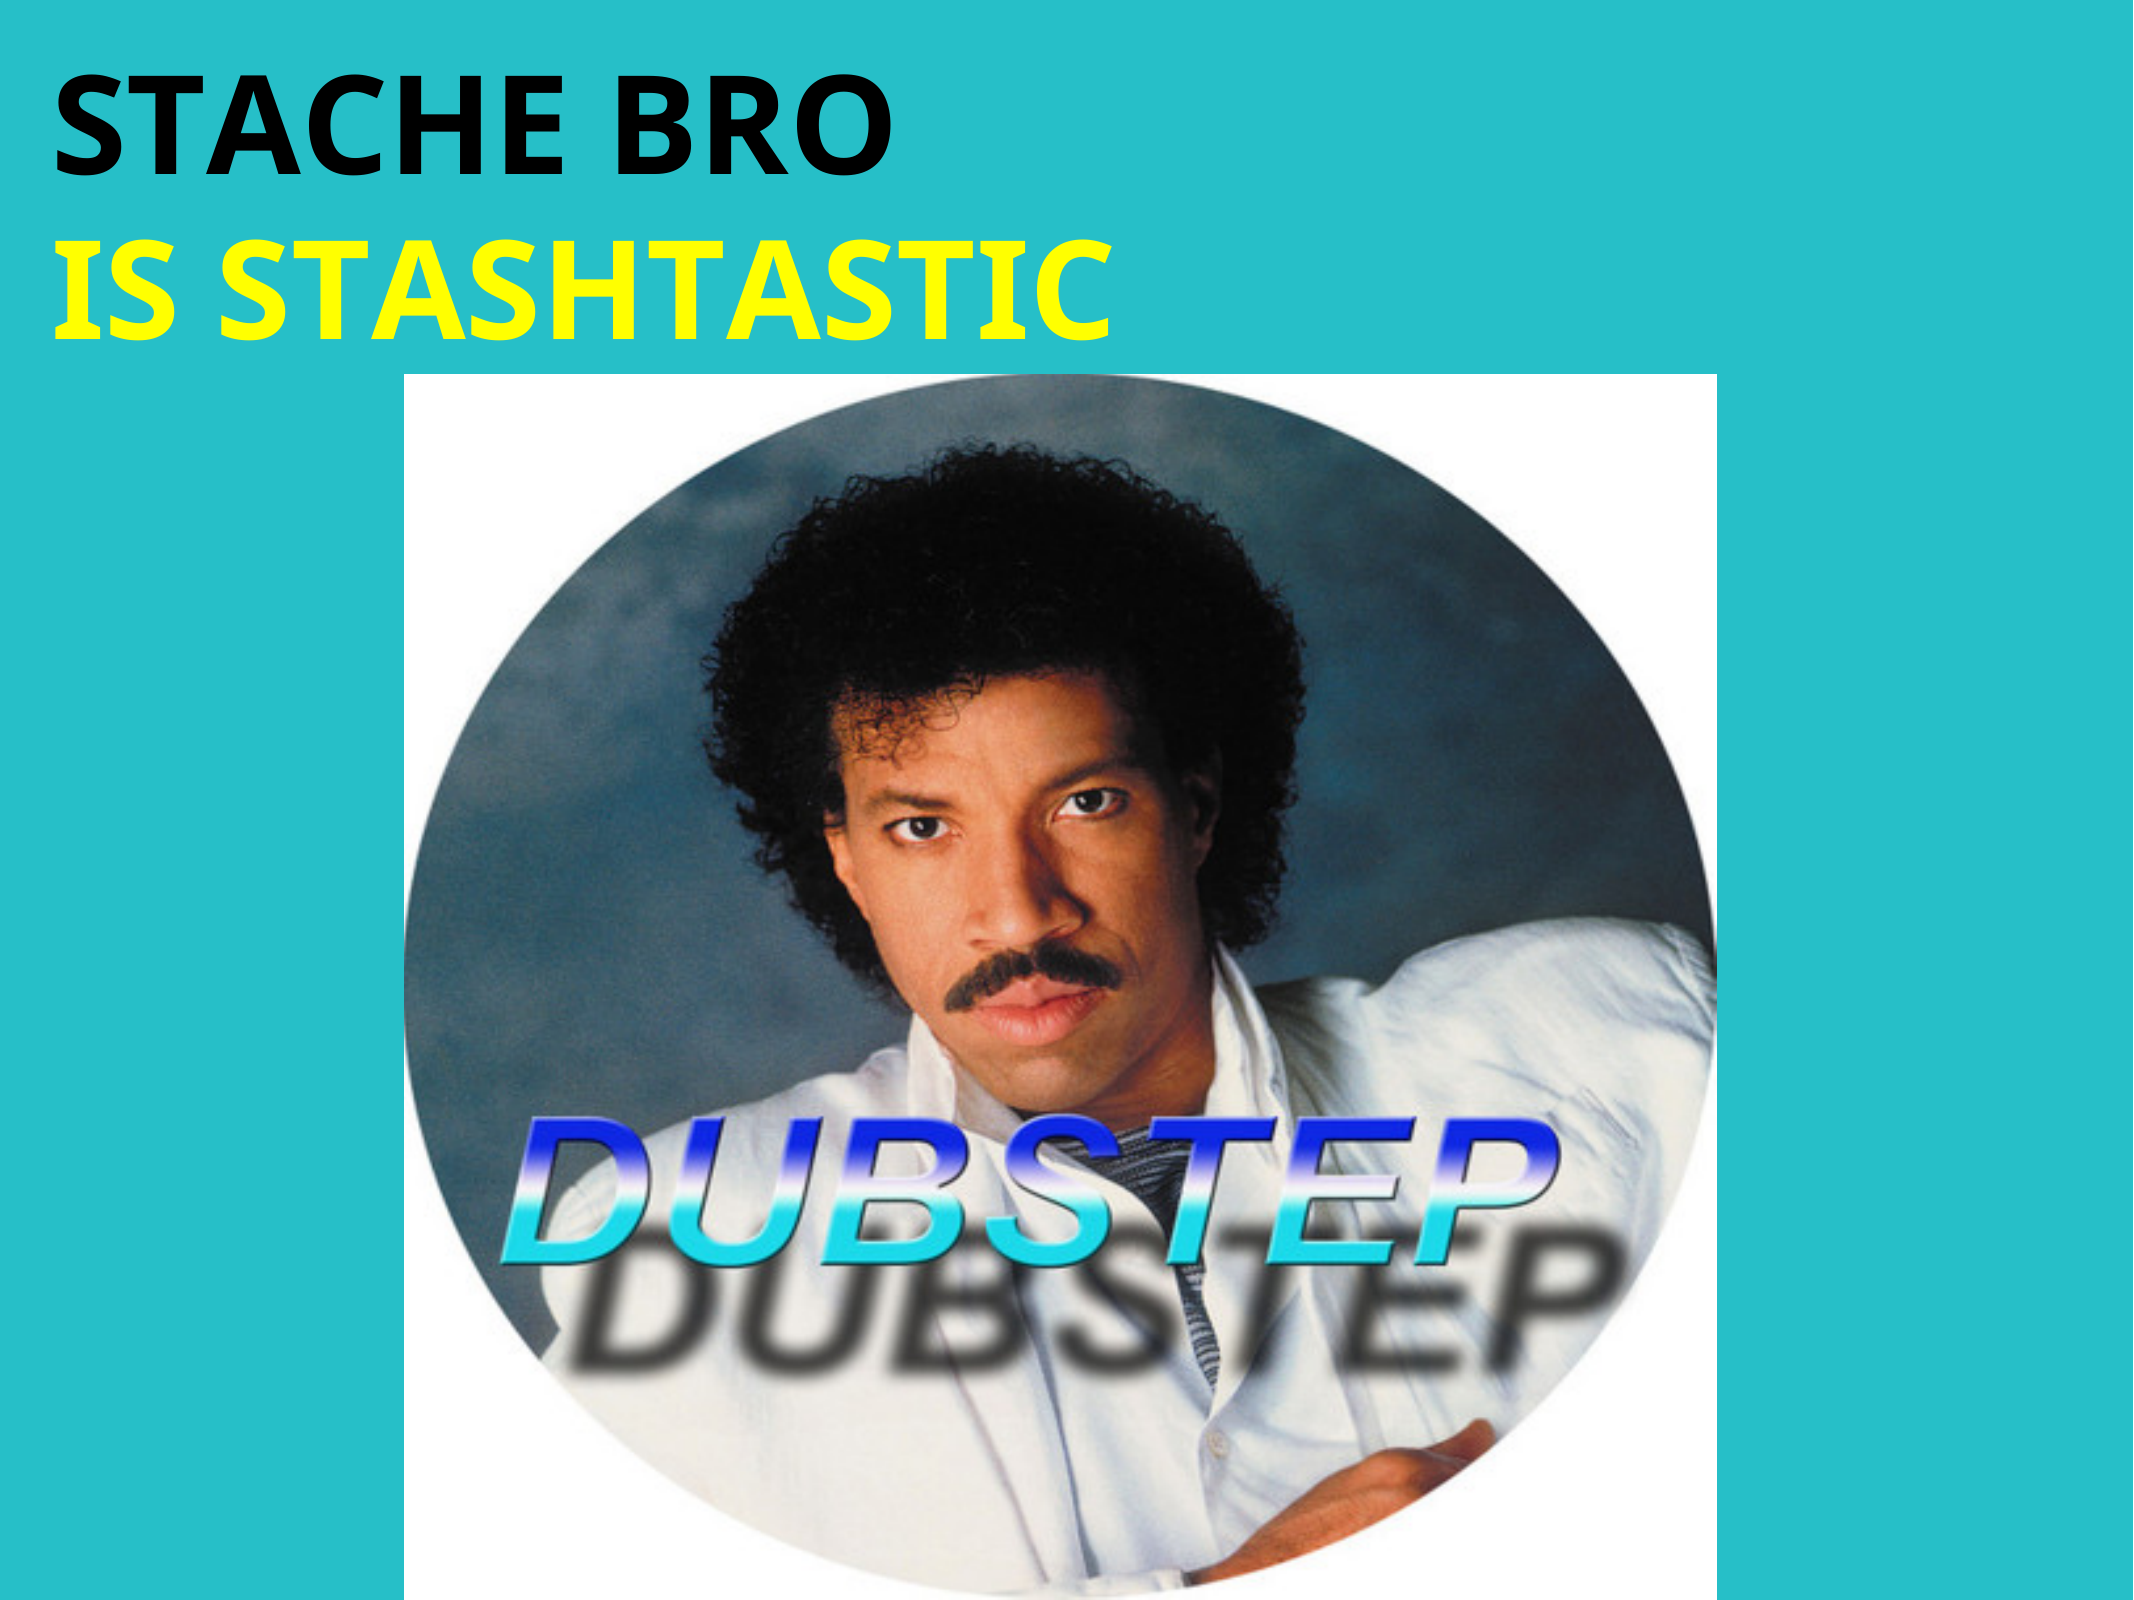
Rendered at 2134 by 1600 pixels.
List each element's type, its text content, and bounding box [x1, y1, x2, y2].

picture [404, 374, 1717, 1600]
text_box STACHE BRO IS STASHTASTIC [41, 37, 2134, 483]
